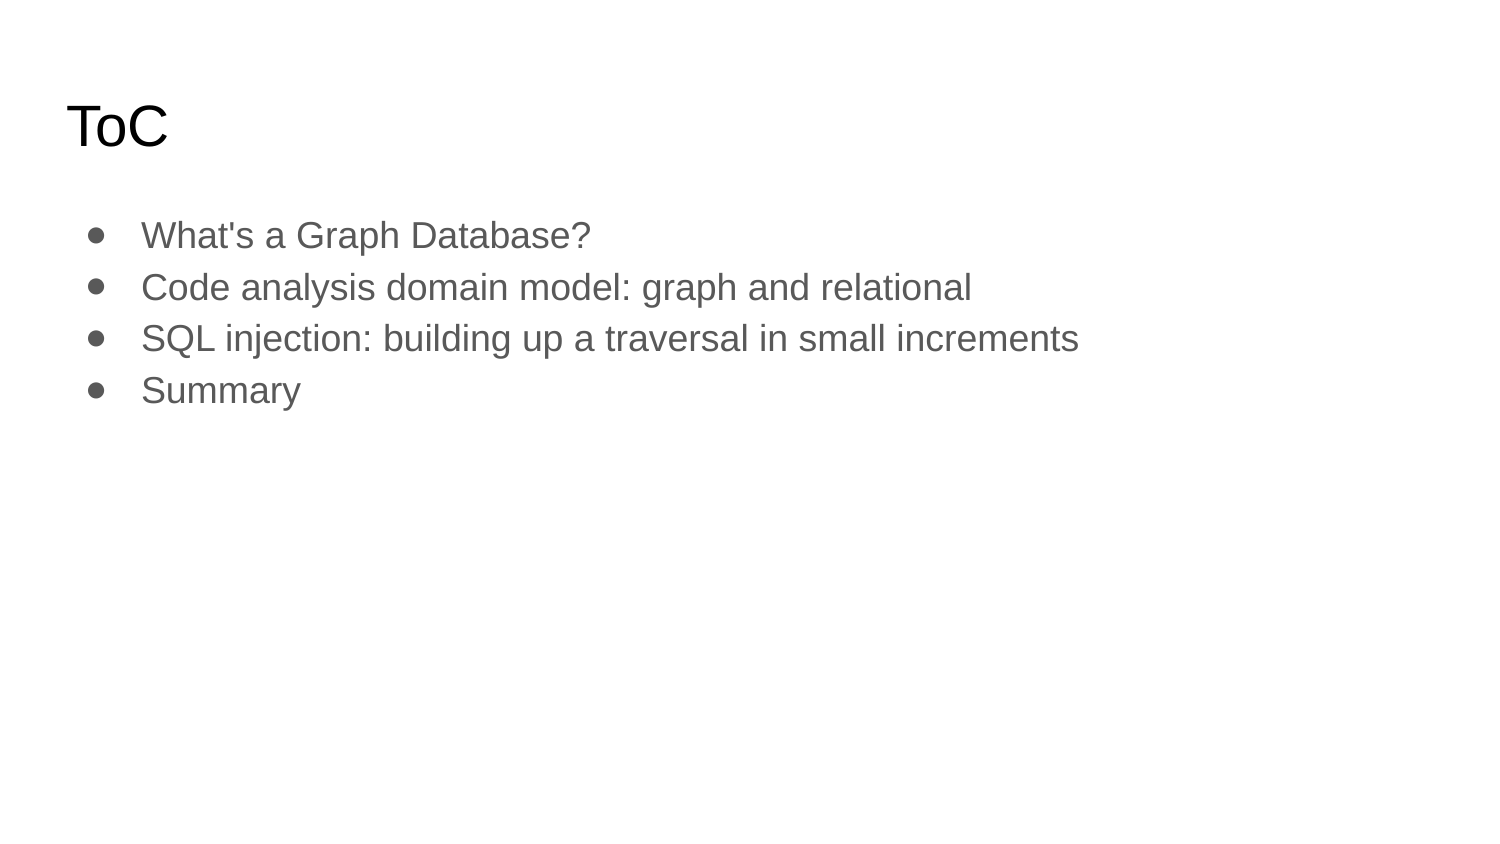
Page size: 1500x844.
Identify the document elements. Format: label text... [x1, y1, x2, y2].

list What's a Graph Database? Code analysis domain model: graph and relational SQL injection: building up a traversal in small increments Summary [51, 189, 1449, 750]
title ToC [51, 72, 1449, 167]
